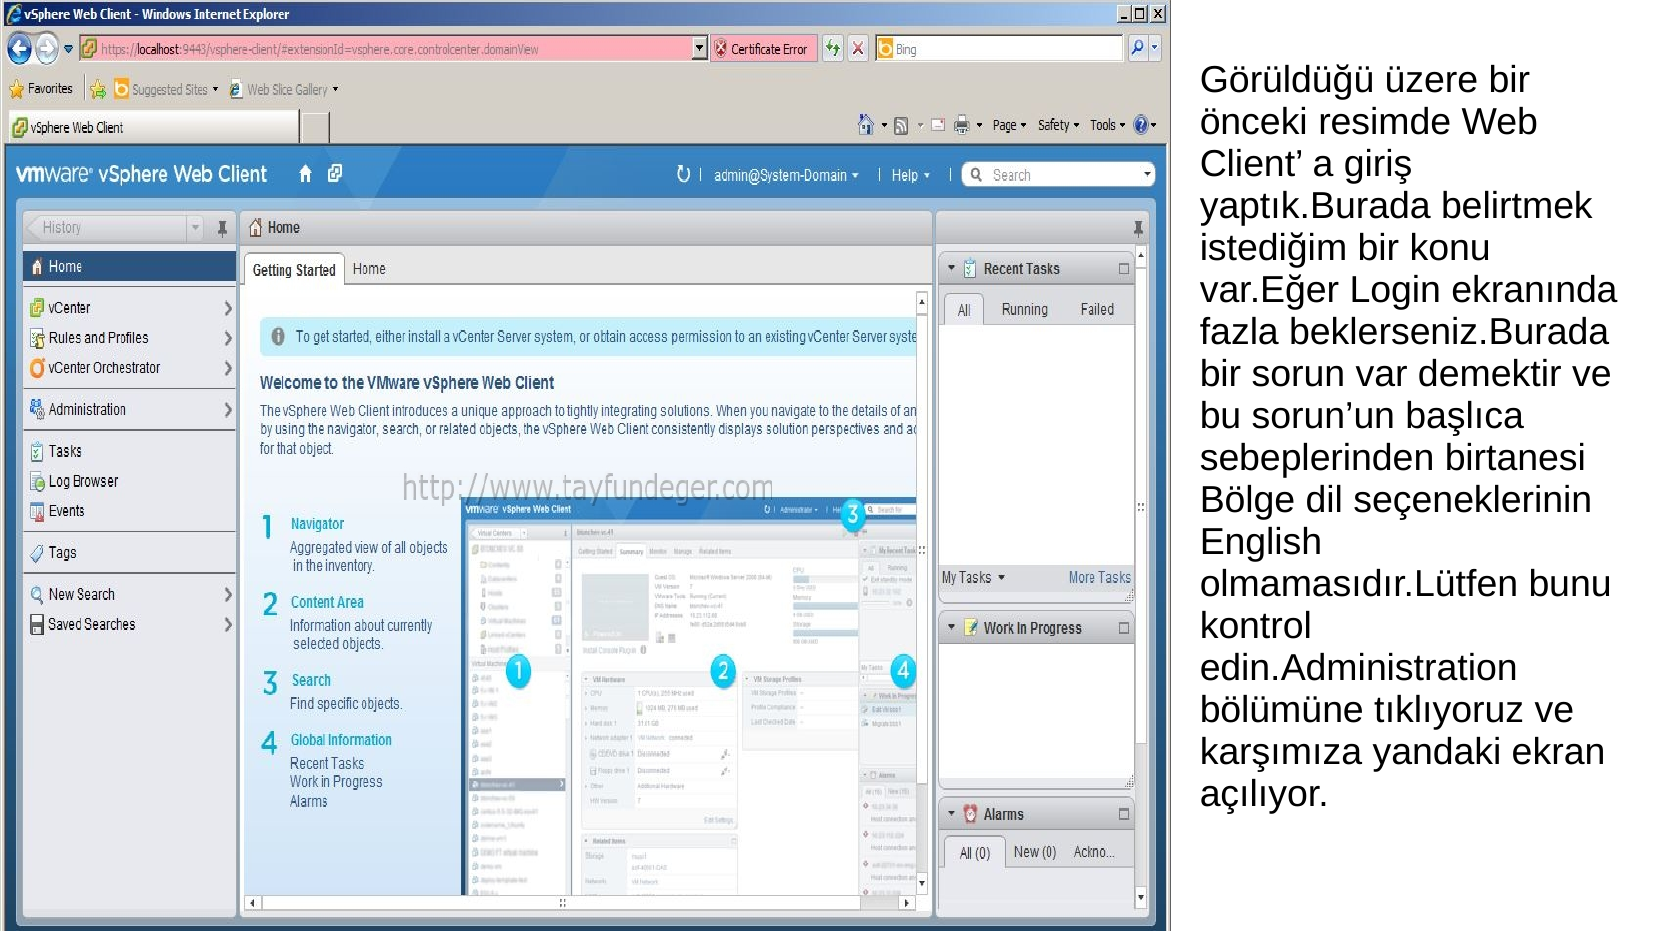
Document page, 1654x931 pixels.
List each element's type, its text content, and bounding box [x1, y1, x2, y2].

picture [0, 0, 1171, 931]
text_box Görüldüğü üzere bir önceki resimde Web Client’ a giriş yaptık.Burada belirtmek istediğim bir konu var.Eğer Login ekranında fazla beklerseniz.Burada bir sorun var demektir ve bu sorun’un başlıca sebeplerinden birtanesi Bölge dil seçeneklerinin English olmamasıdır.Lütfen bunu kontrol edin.Administration bölümüne tıklıyoruz ve karşımıza yandaki ekran açılıyor. [1185, 51, 1636, 856]
